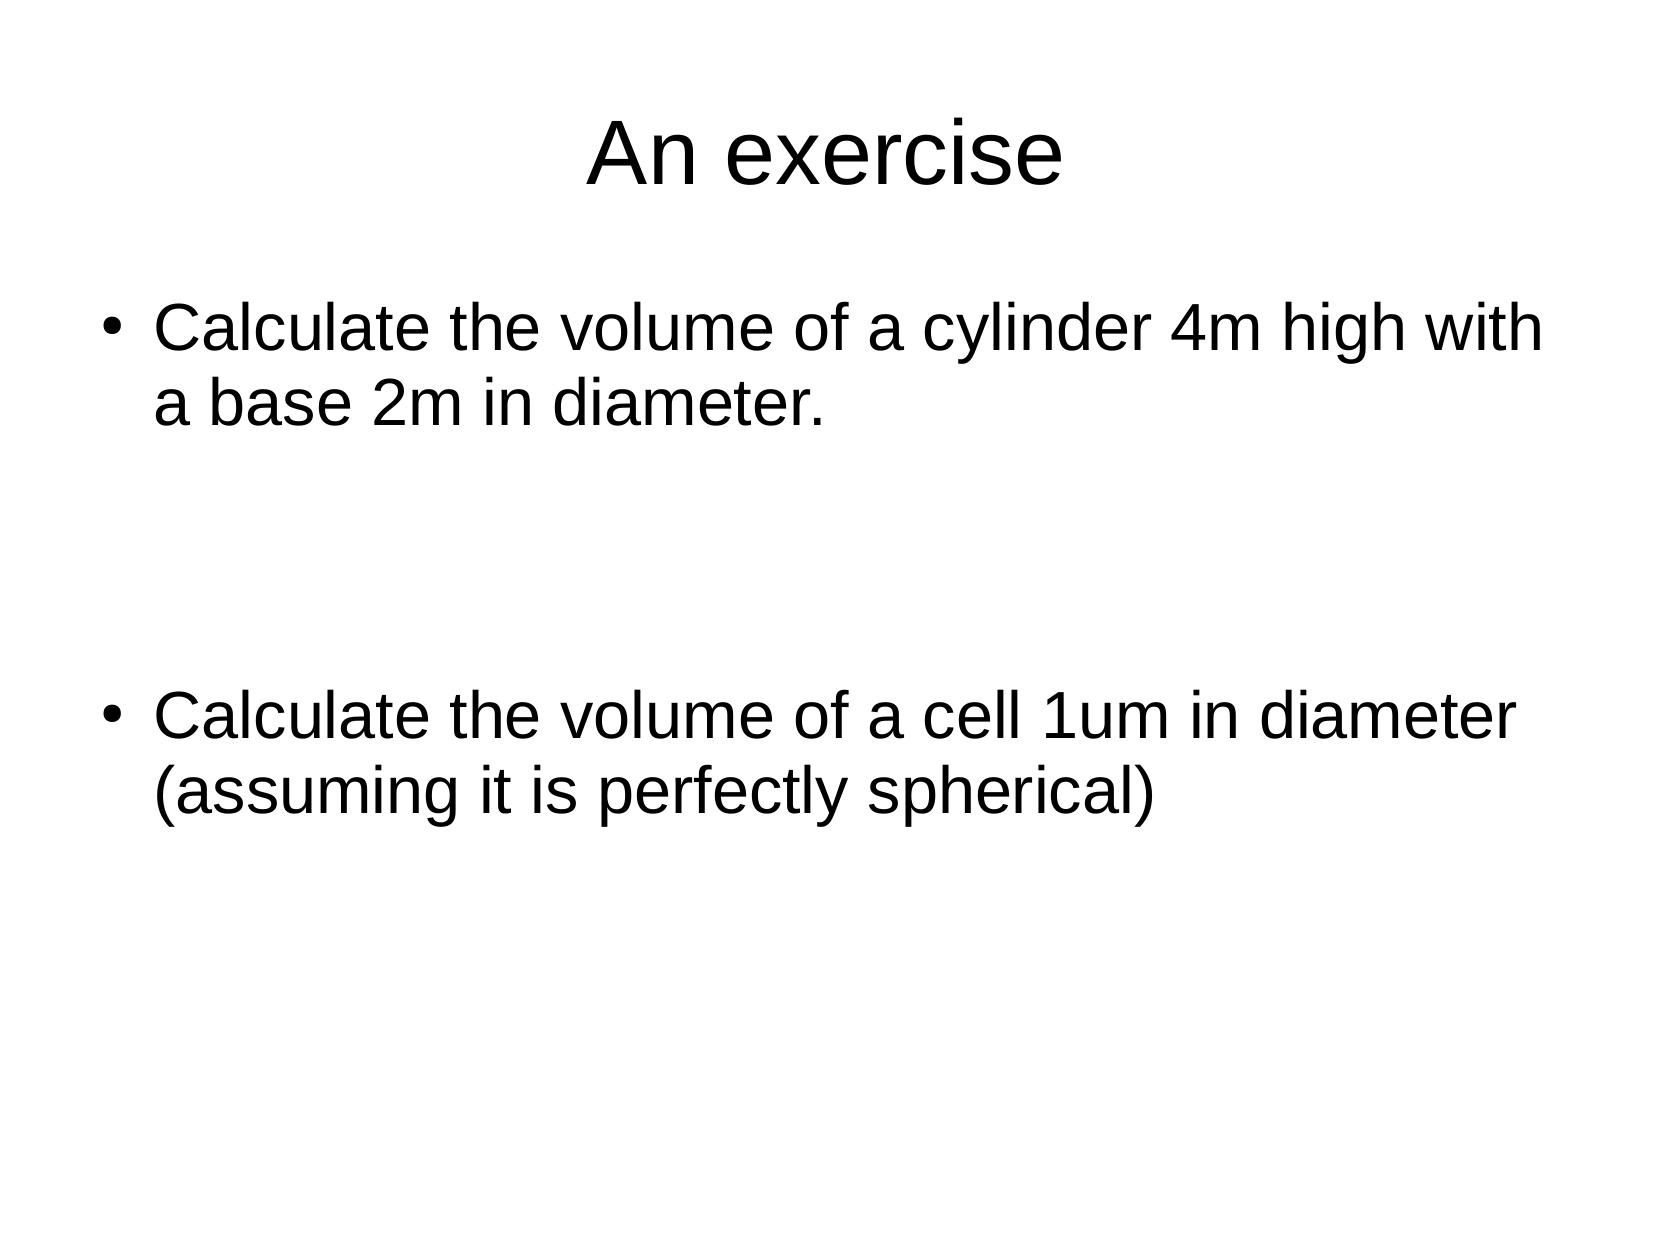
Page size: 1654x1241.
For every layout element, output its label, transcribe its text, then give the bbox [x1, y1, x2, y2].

list Calculate the volume of a cylinder 4m high with a base 2m in diameter. Calculate the volume of a cell 1um in diameter (assuming it is perfectly spherical) [82, 290, 1571, 1170]
title An exercise [82, 49, 1571, 257]
